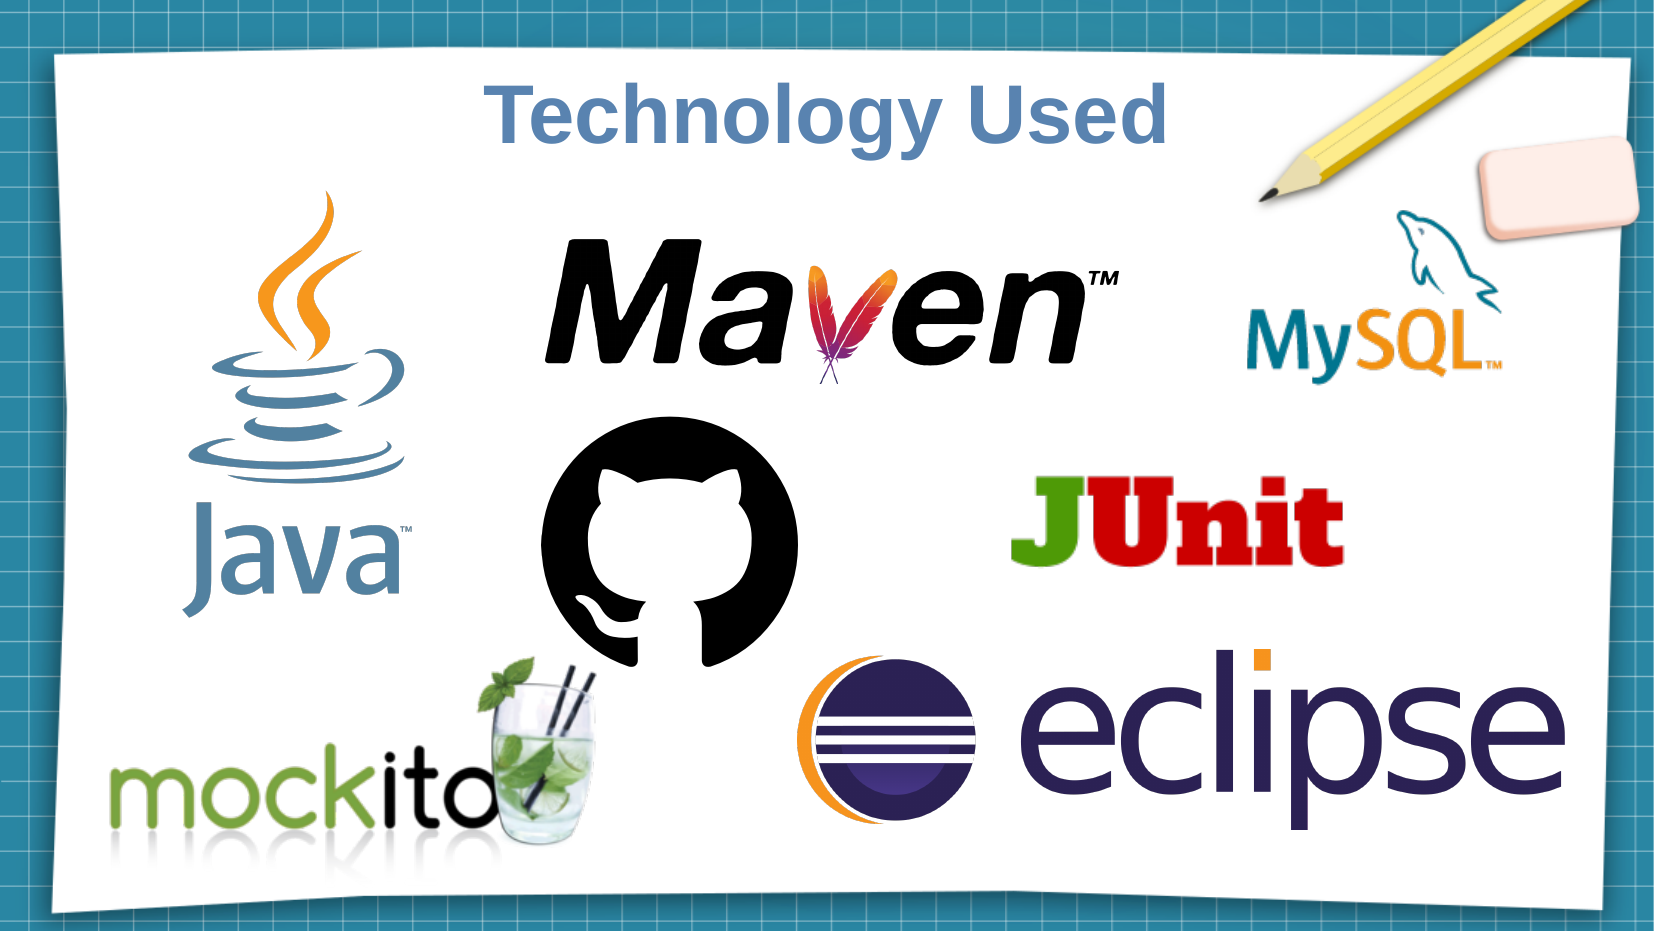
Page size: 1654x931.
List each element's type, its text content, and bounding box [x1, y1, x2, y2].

picture [0, 0, 1654, 931]
title Technology Used [82, 37, 1571, 193]
